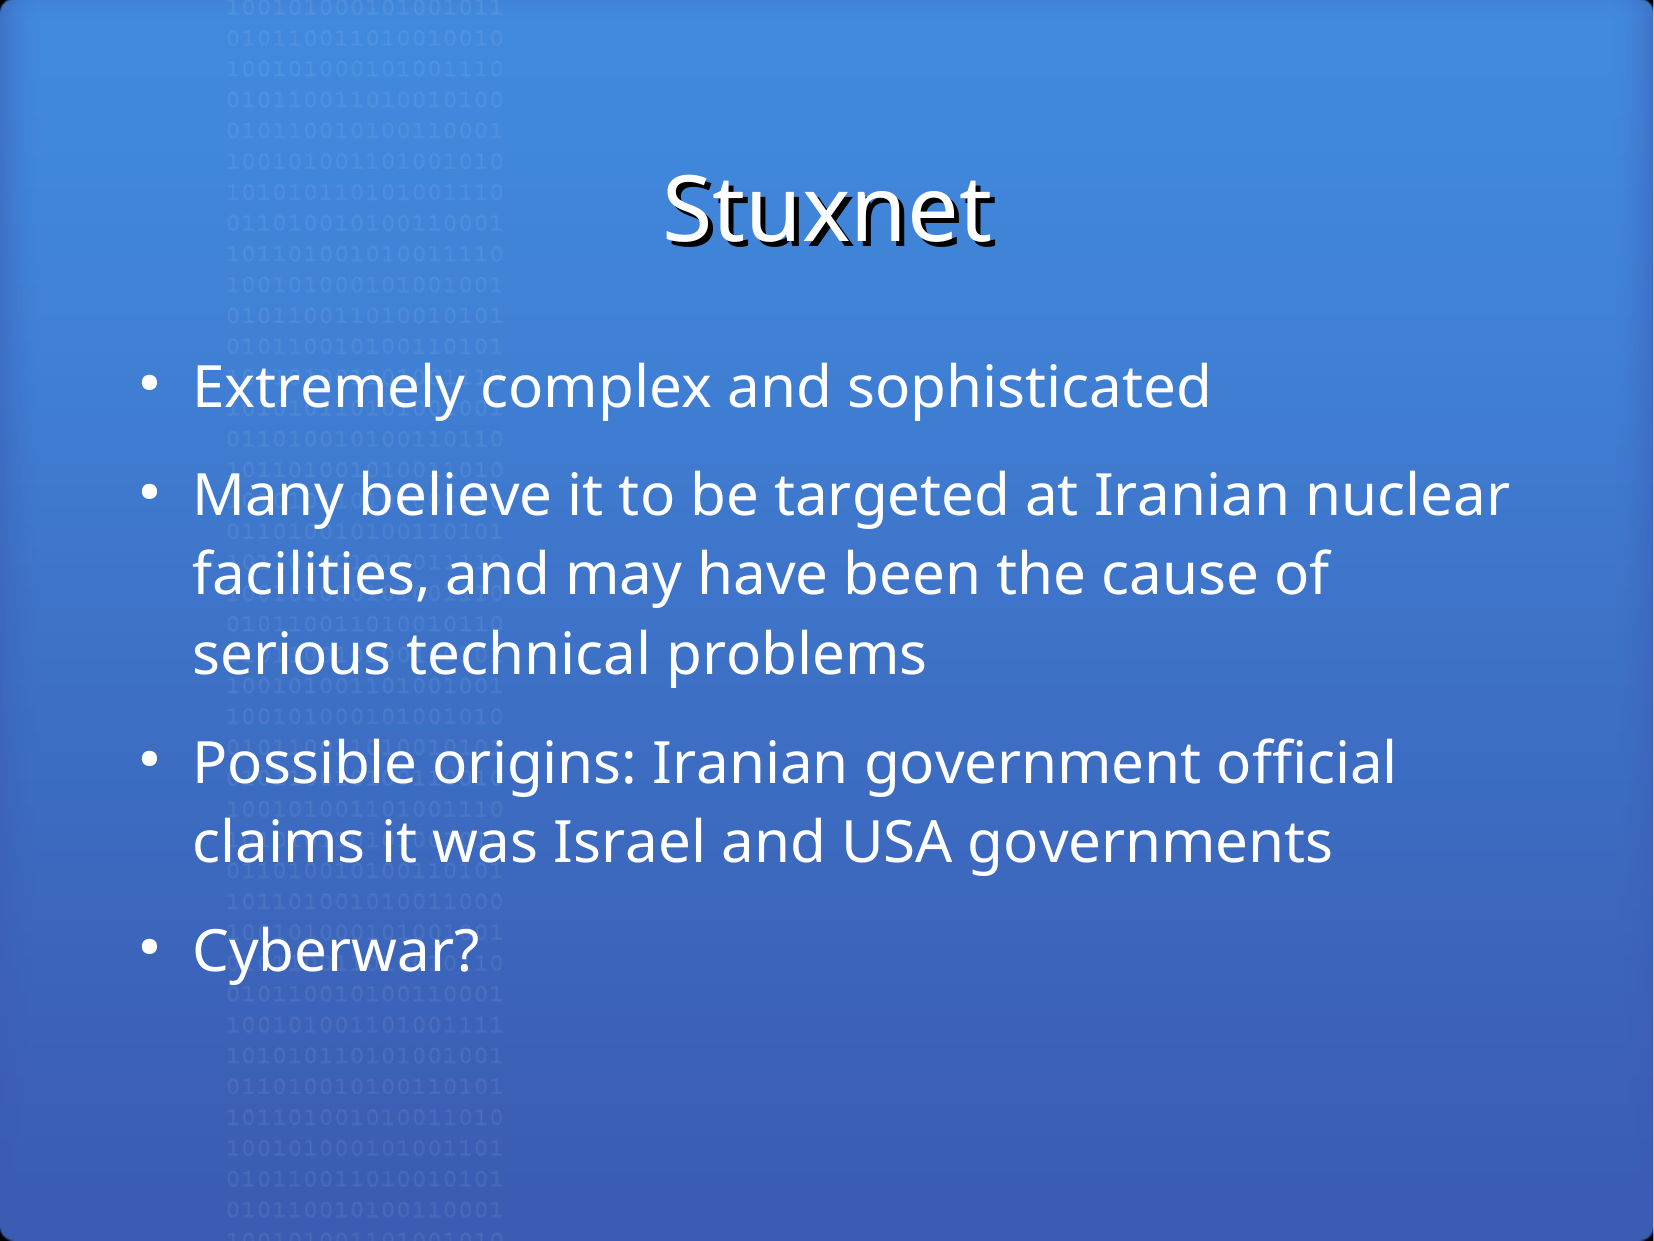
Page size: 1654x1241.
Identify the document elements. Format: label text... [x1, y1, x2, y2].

title Stuxnet [121, 102, 1534, 310]
list Extremely complex and sophisticated Many believe it to be targeted at Iranian nuclear facilities, and may have been the cause of serious technical problems Possible origins: Iranian government official claims it was Israel and USA governments Cyberwar? [121, 344, 1534, 1127]
picture [0, 0, 1654, 1241]
